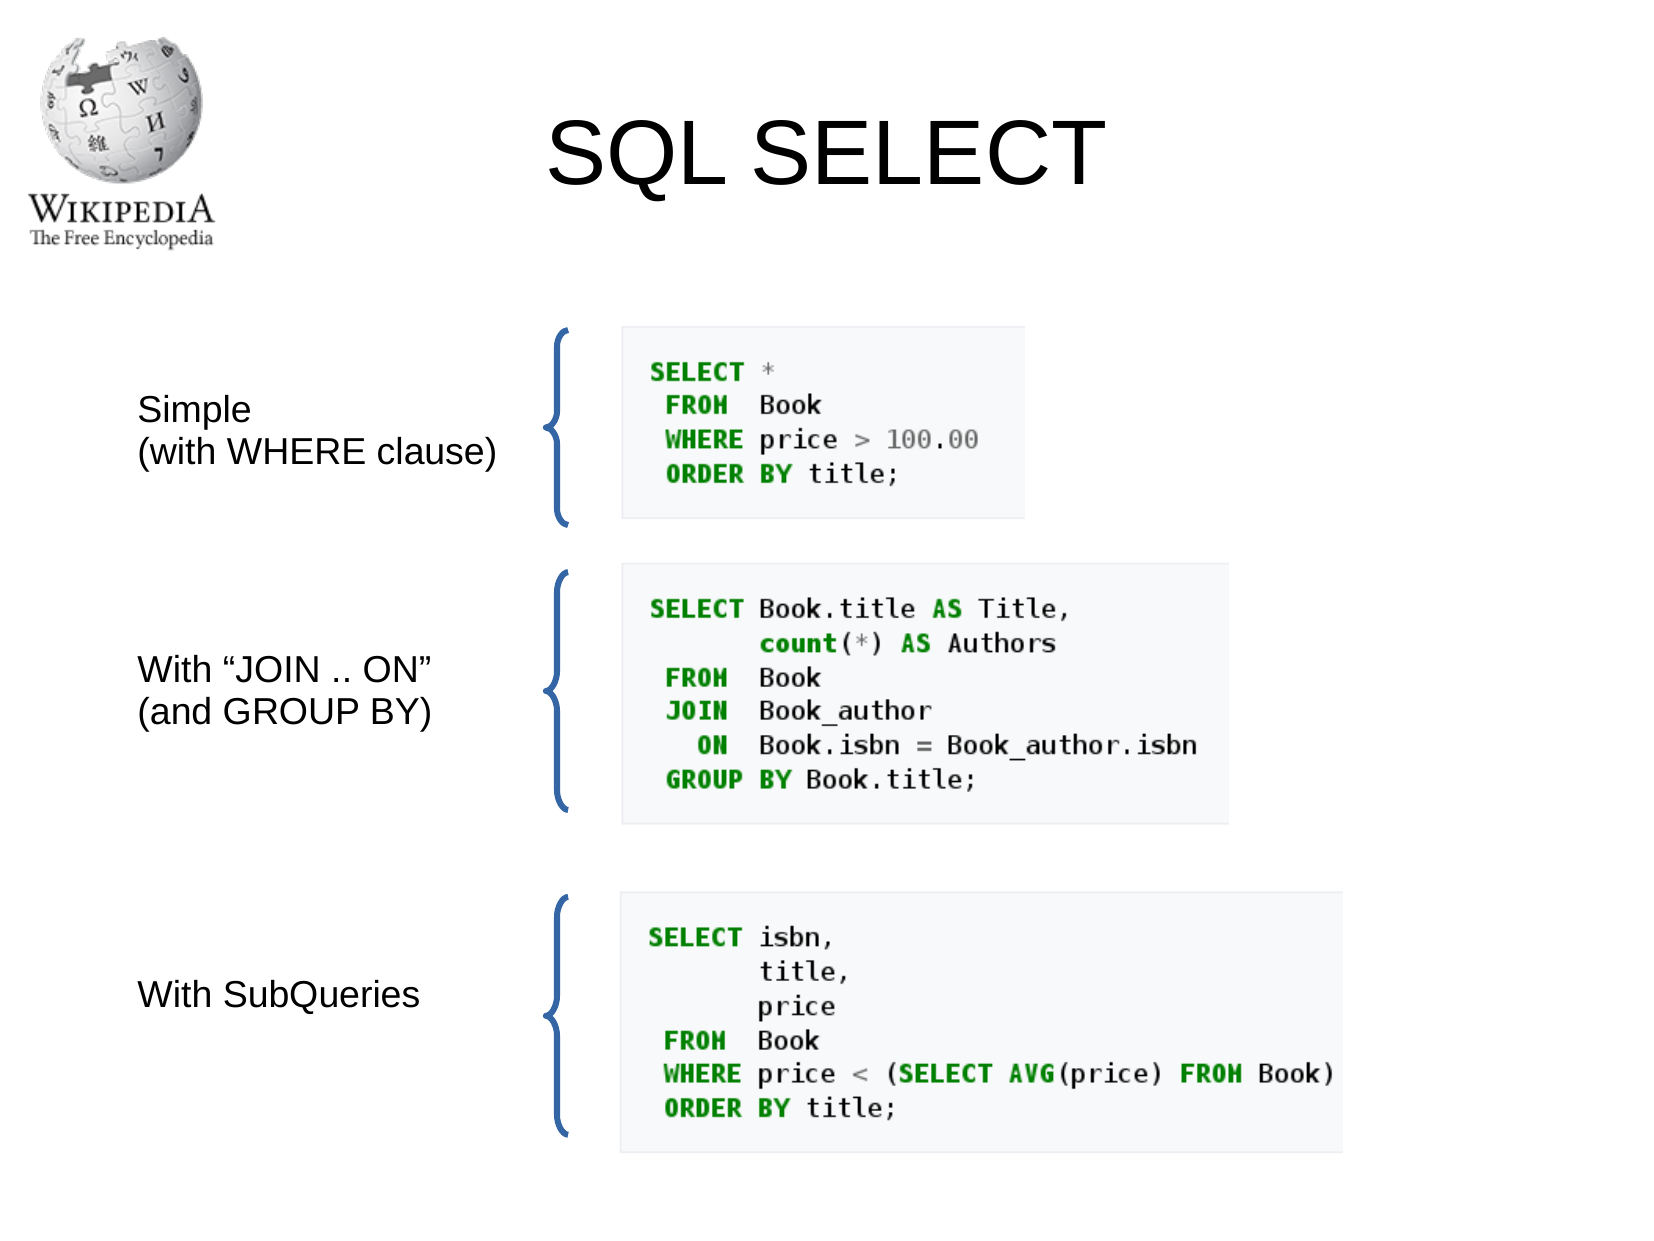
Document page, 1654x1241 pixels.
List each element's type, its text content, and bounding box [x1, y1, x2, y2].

picture [16, 14, 228, 258]
text_box With “JOIN .. ON” (and GROUP BY) [122, 641, 448, 741]
text_box With SubQueries [122, 966, 436, 1023]
picture [614, 887, 1343, 1158]
picture [614, 317, 1025, 527]
text_box Simple (with WHERE clause) [122, 381, 512, 481]
picture [614, 557, 1229, 828]
title SQL SELECT [228, 49, 1571, 257]
